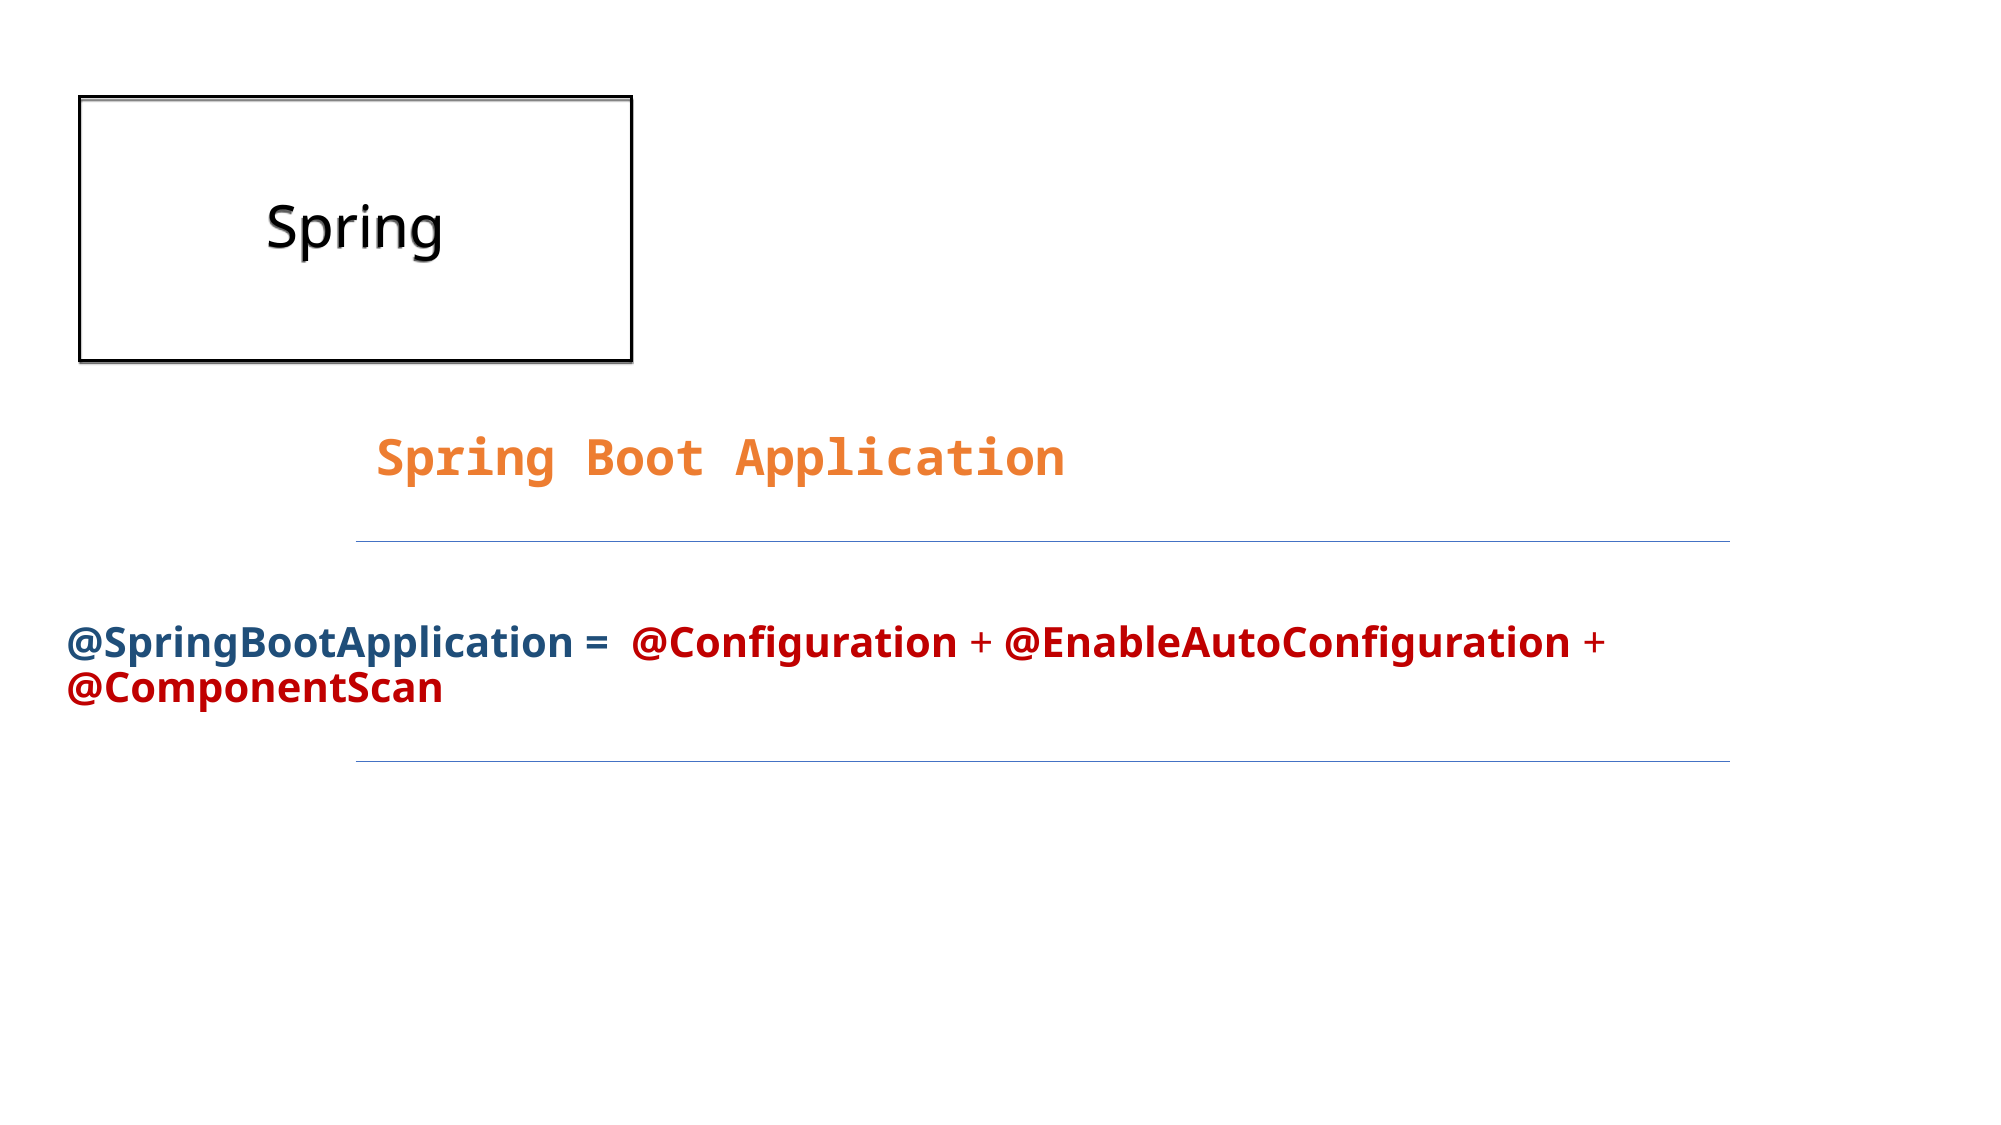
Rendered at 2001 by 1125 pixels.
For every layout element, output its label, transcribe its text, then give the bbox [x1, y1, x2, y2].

title Spring [79, 96, 632, 361]
text_box @SpringBootApplication = @Configuration + @EnableAutoConfiguration + @ComponentScan [51, 614, 1949, 677]
text_box Spring Boot Application [360, 418, 1360, 494]
